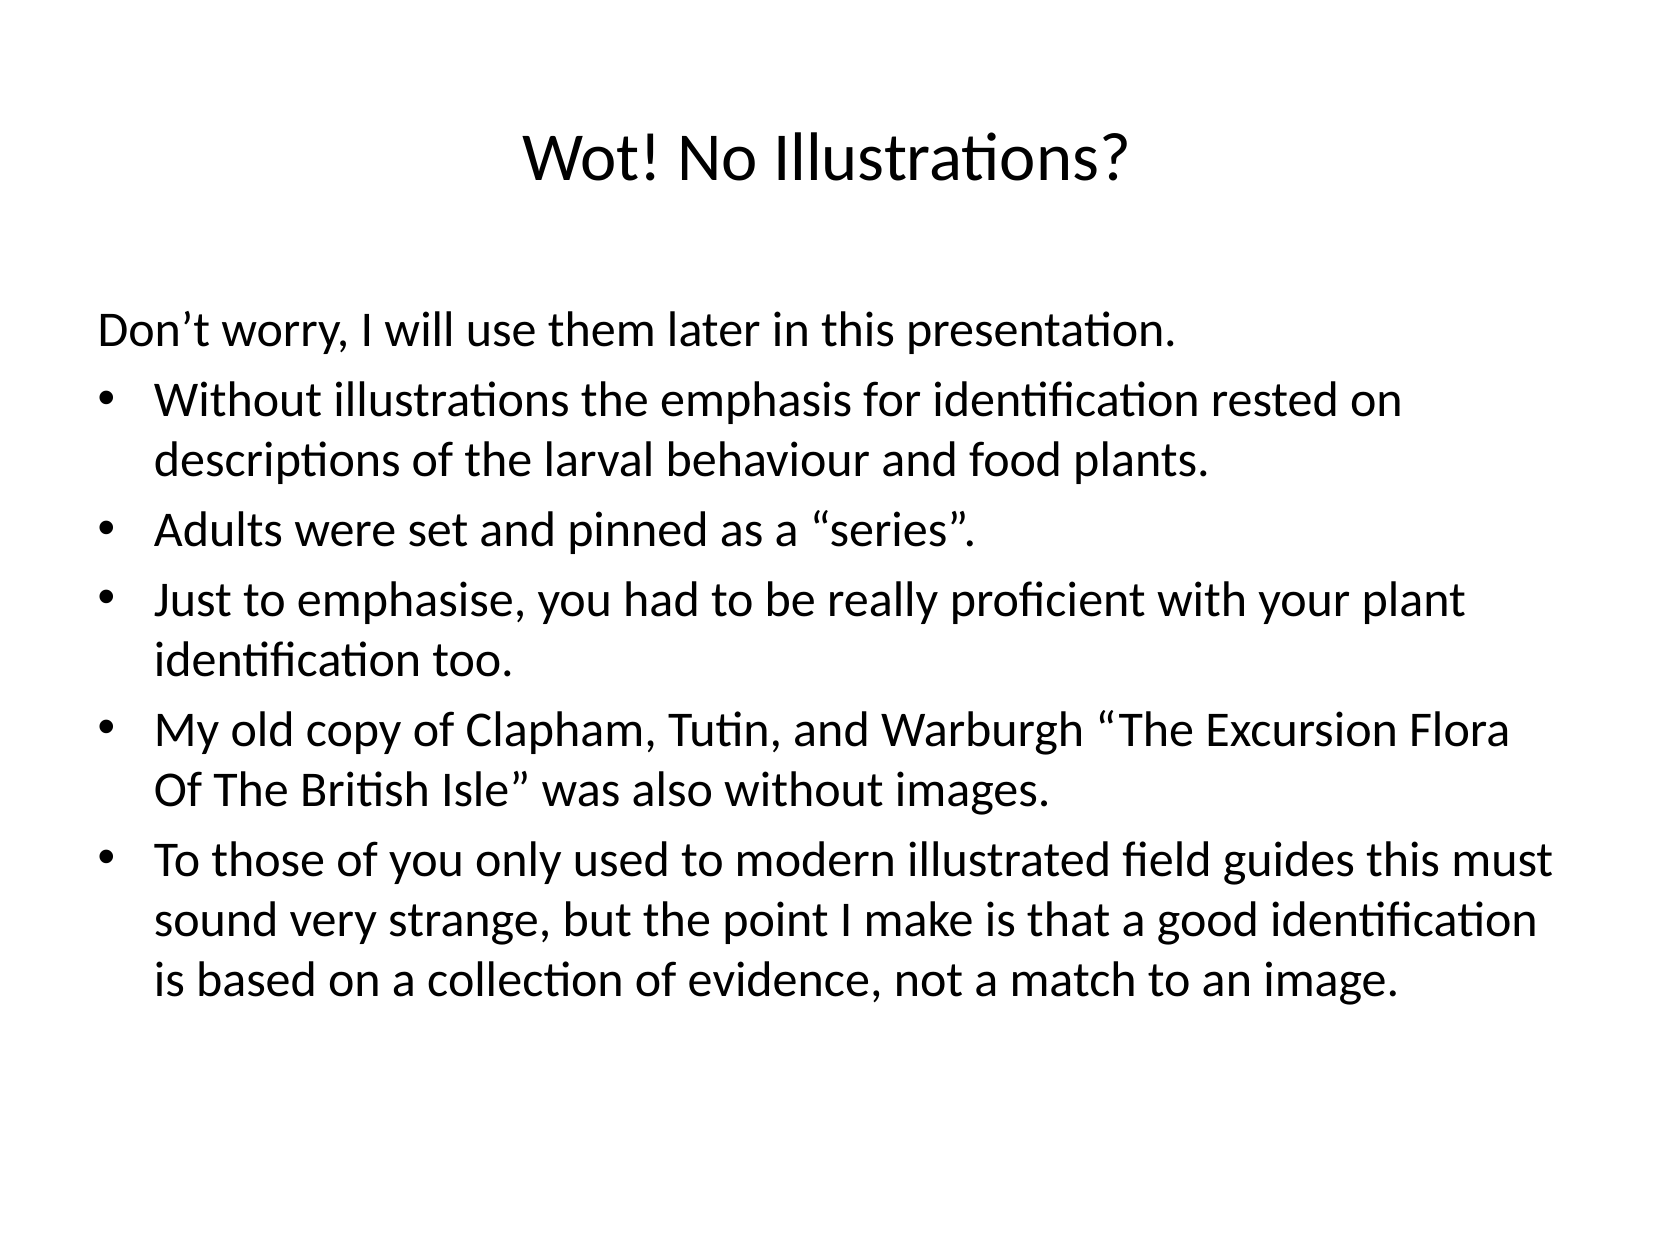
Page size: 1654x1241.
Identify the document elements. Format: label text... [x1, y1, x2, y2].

title Wot! No Illustrations? [82, 49, 1571, 257]
list Don’t worry, I will use them later in this presentation. Without illustrations the emphasis for identification rested on descriptions of the larval behaviour and food plants. Adults were set and pinned as a “series”. Just to emphasise, you had to be really proficient with your plant identification too. My old copy of Clapham, Tutin, and Warburgh “The Excursion Flora Of The British Isle” was also without images. To those of you only used to modern illustrated field guides this must sound very strange, but the point I make is that a good identification is based on a collection of evidence, not a match to an image. [82, 289, 1571, 1108]
